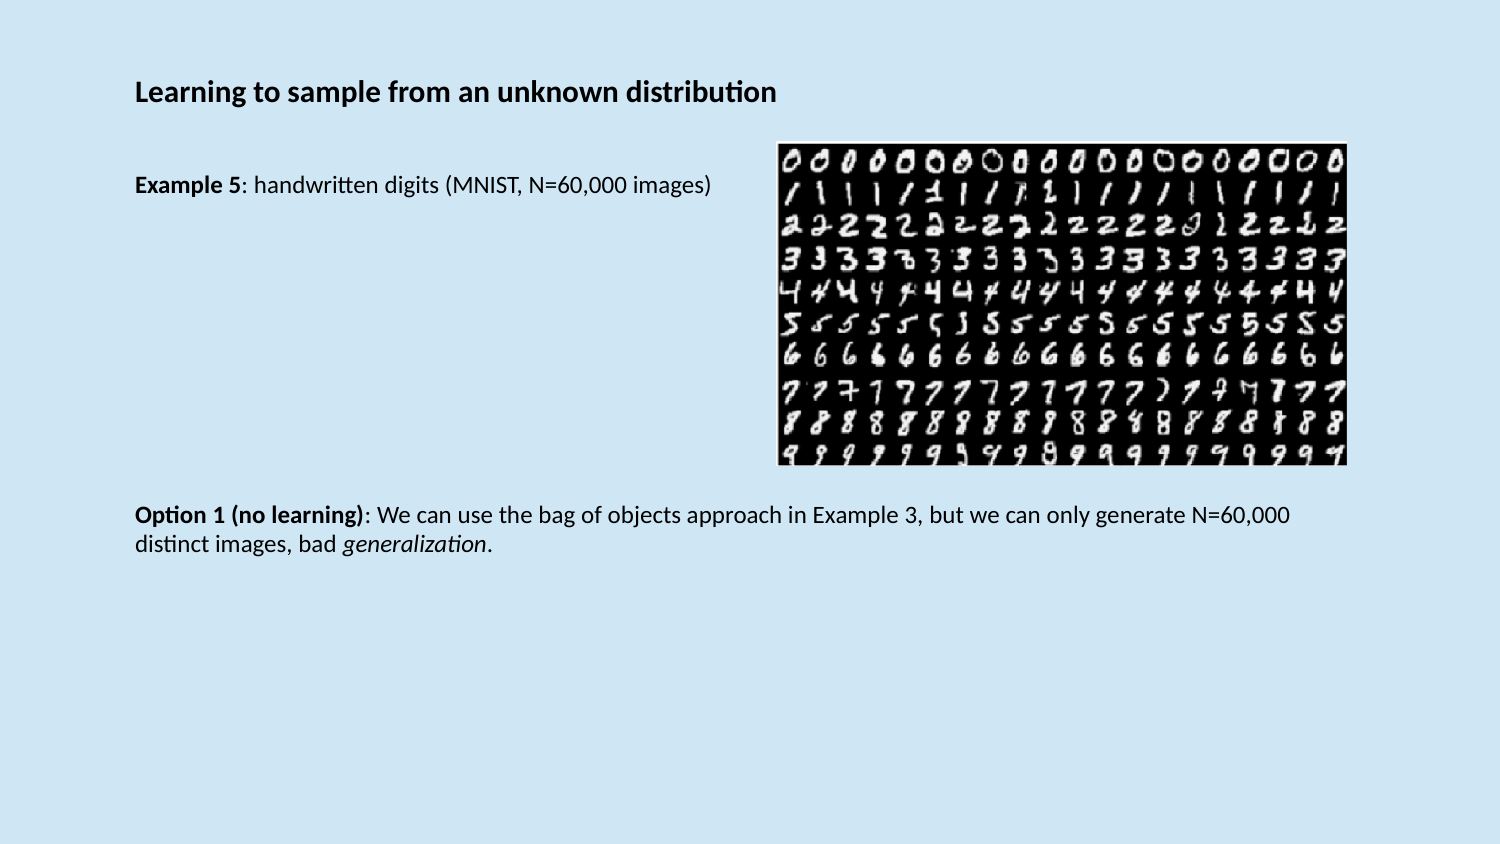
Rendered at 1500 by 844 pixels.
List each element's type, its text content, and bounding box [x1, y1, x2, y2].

picture [776, 141, 1347, 466]
text_box Learning to sample from an unknown distribution Example 5: handwritten digits (MNIST, N=60,000 images) Option 1 (no learning): We can use the bag of objects approach in Example 3, but we can only generate N=60,000 distinct images, bad generalization. [120, 64, 1364, 566]
